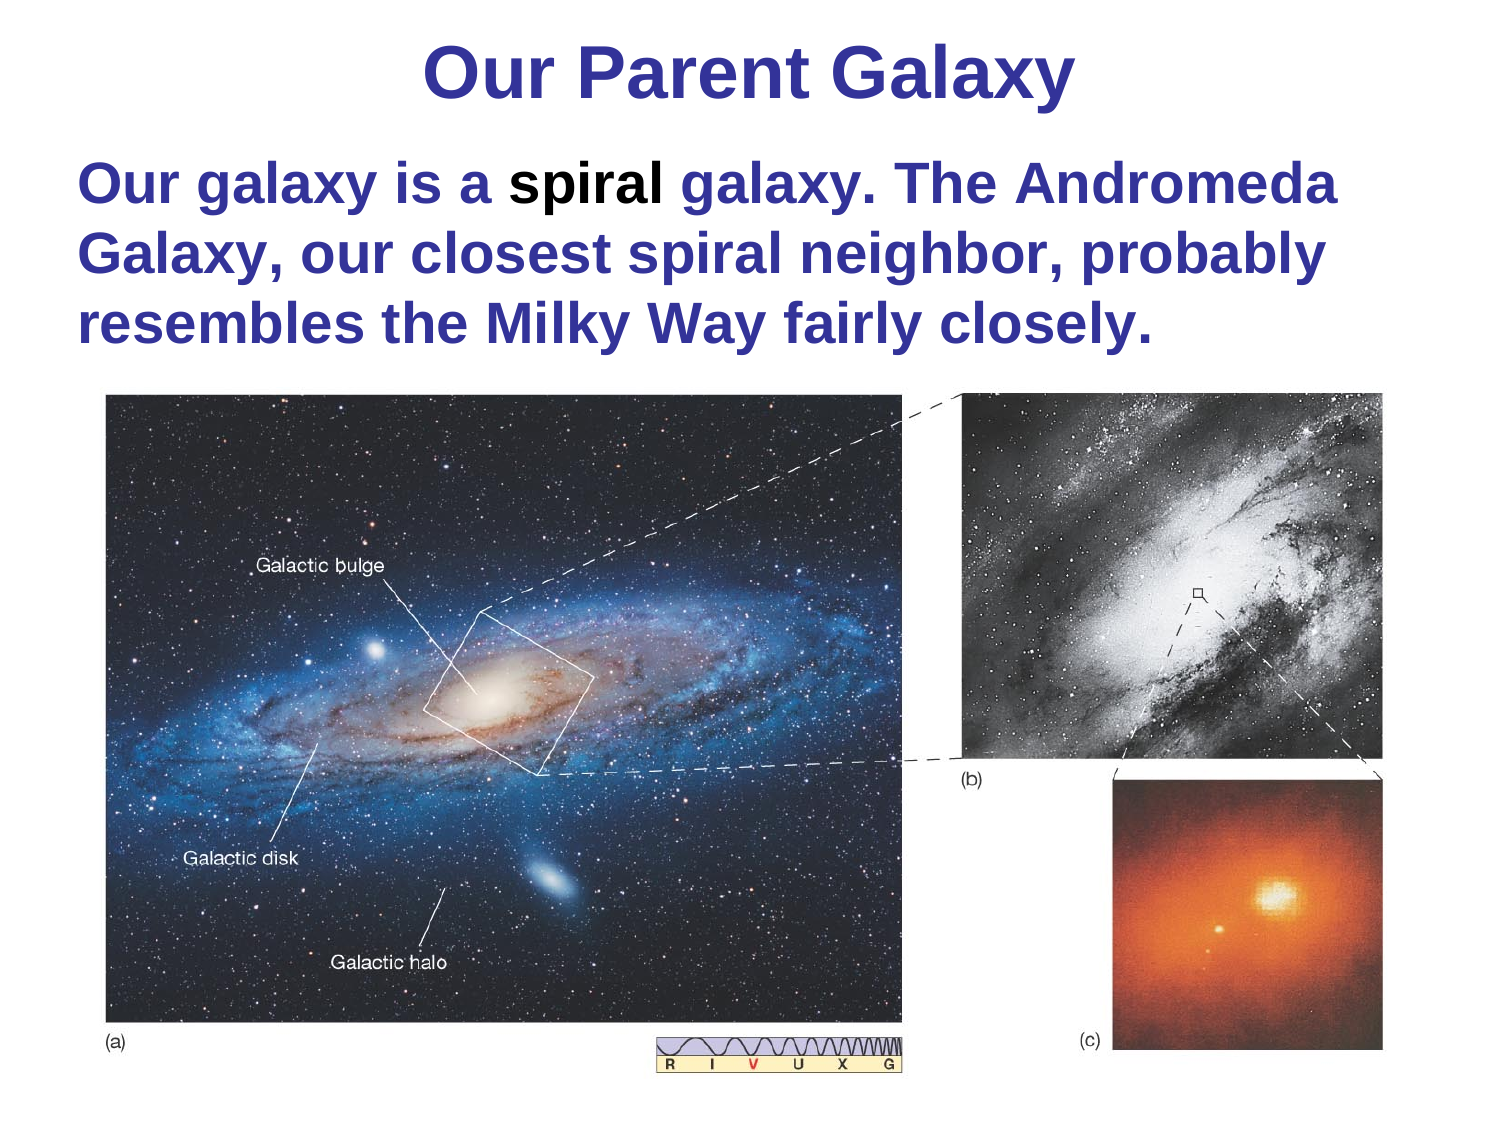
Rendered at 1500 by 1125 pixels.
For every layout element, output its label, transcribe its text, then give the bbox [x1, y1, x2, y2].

text_box Our galaxy is a spiral galaxy. The Andromeda Galaxy, our closest spiral neighbor, probably resembles the Milky Way fairly closely. [62, 137, 1388, 363]
title Our Parent Galaxy [75, 0, 1426, 138]
picture [99, 387, 1388, 1079]
